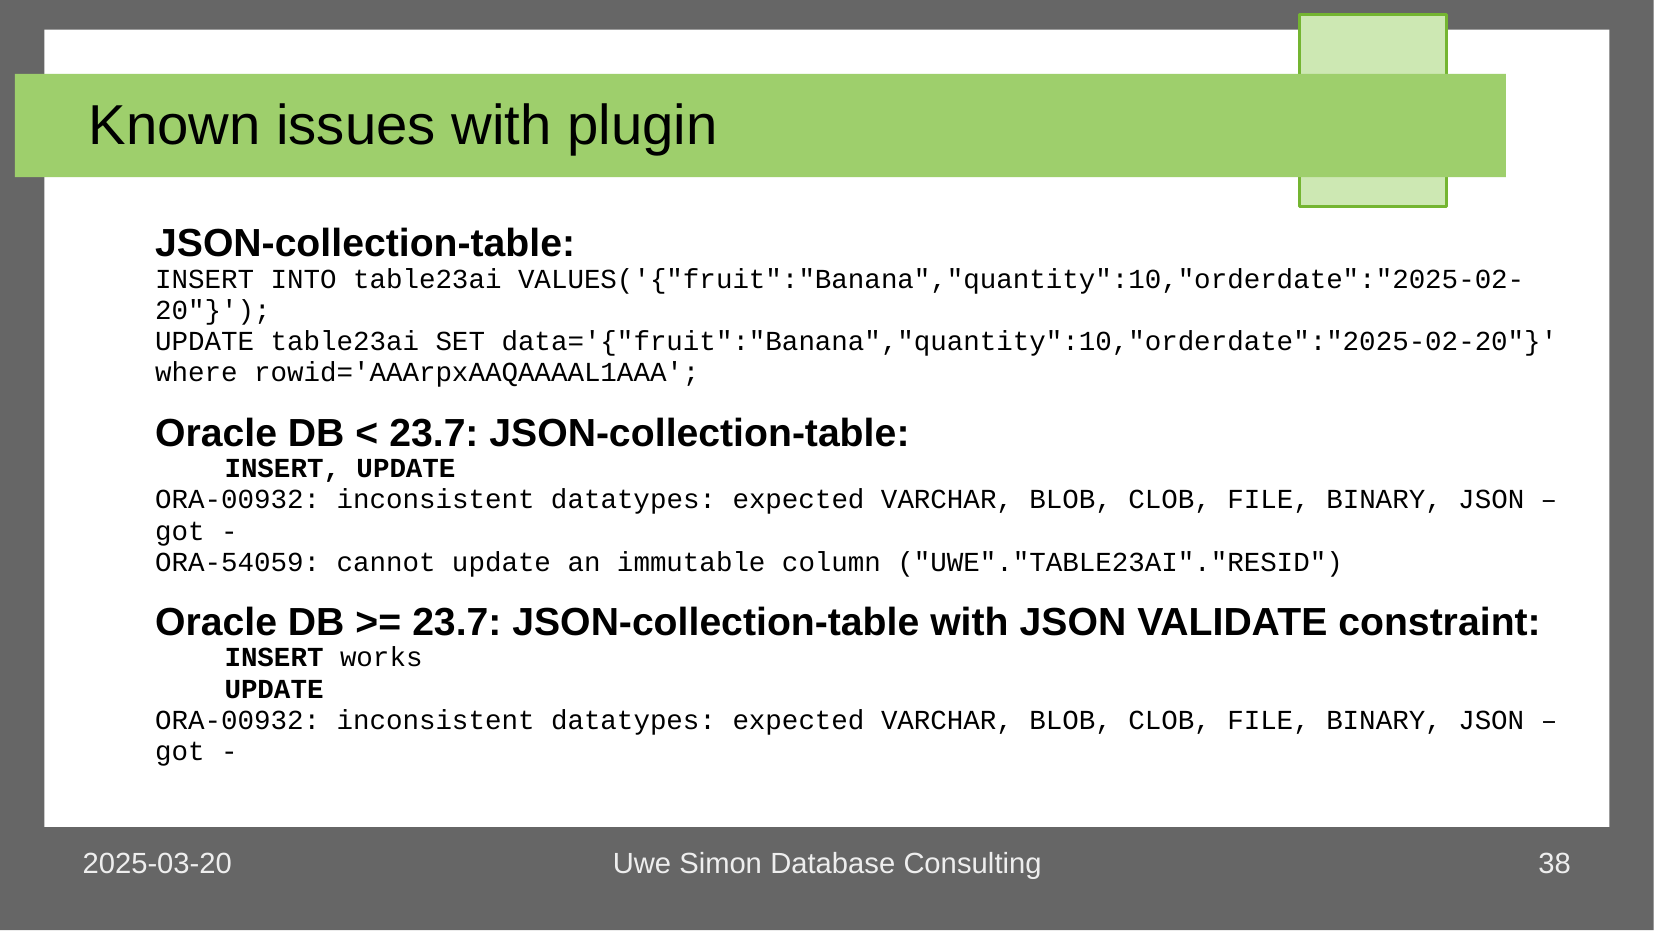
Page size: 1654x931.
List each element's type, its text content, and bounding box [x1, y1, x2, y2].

list JSON-collection-table: INSERT INTO table23ai VALUES('{"fruit":"Banana","quantity":10,"orderdate":"2025-02-20"}'); UPDATE table23ai SET data='{"fruit":"Banana","quantity":10,"orderdate":"2025-02-20"}' where rowid='AAArpxAAQAAAAL1AAA'; Oracle DB < 23.7: JSON-collection-table: INSERT, UPDATE ORA-00932: inconsistent datatypes: expected VARCHAR, BLOB, CLOB, FILE, BINARY, JSON – got - ORA-54059: cannot update an immutable column ("UWE"."TABLE23AI"."RESID") Oracle DB >= 23.7: JSON-collection-table with JSON VALIDATE constraint: INSERT works UPDATE ORA-00932: inconsistent datatypes: expected VARCHAR, BLOB, CLOB, FILE, BINARY, JSON – got - [88, 221, 1565, 813]
title Known issues with plugin [88, 73, 1506, 178]
